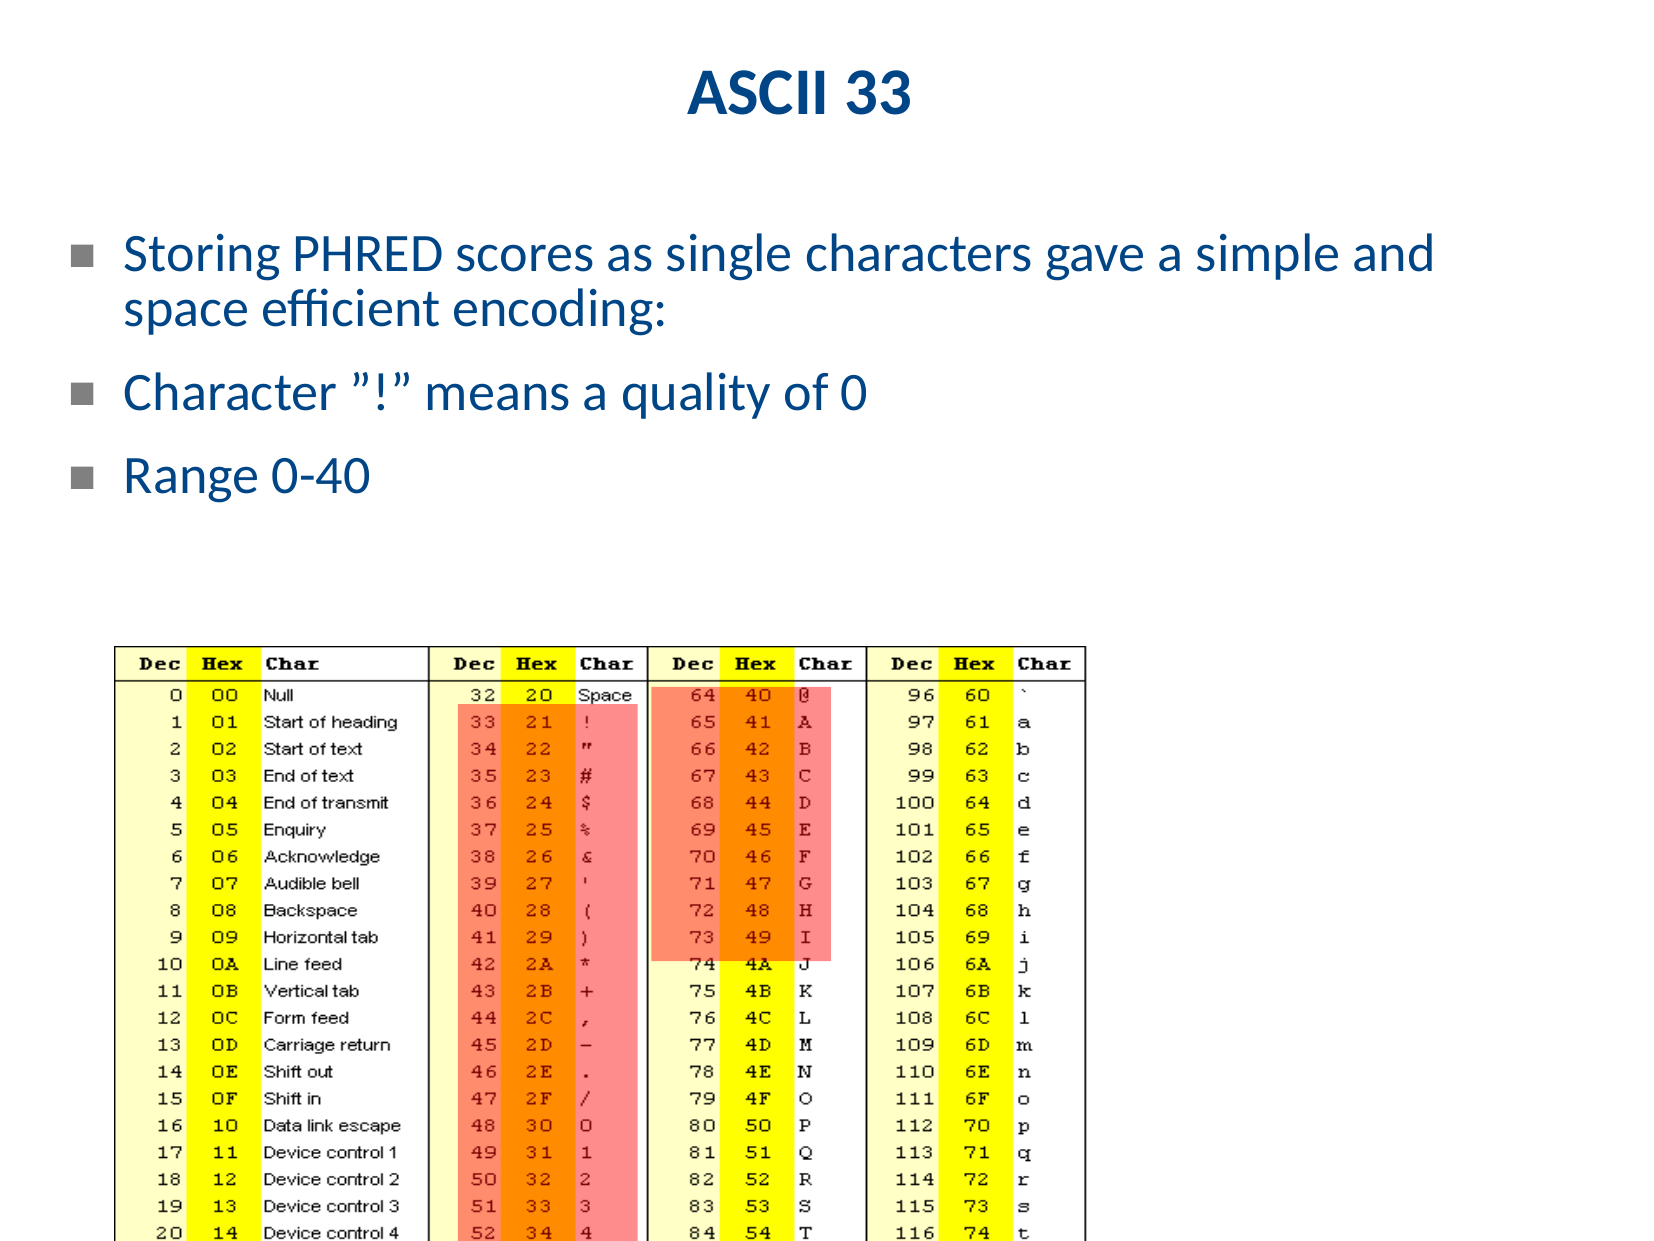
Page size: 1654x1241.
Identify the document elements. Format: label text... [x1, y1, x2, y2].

text_box [651, 686, 831, 962]
title ASCII 33 [55, 18, 1544, 177]
text_box [457, 704, 638, 1241]
list Storing PHRED scores as single characters gave a simple and space efficient encoding: Character ”!” means a quality of 0 Range 0-40 [53, 231, 1542, 1050]
picture [114, 646, 1090, 1241]
